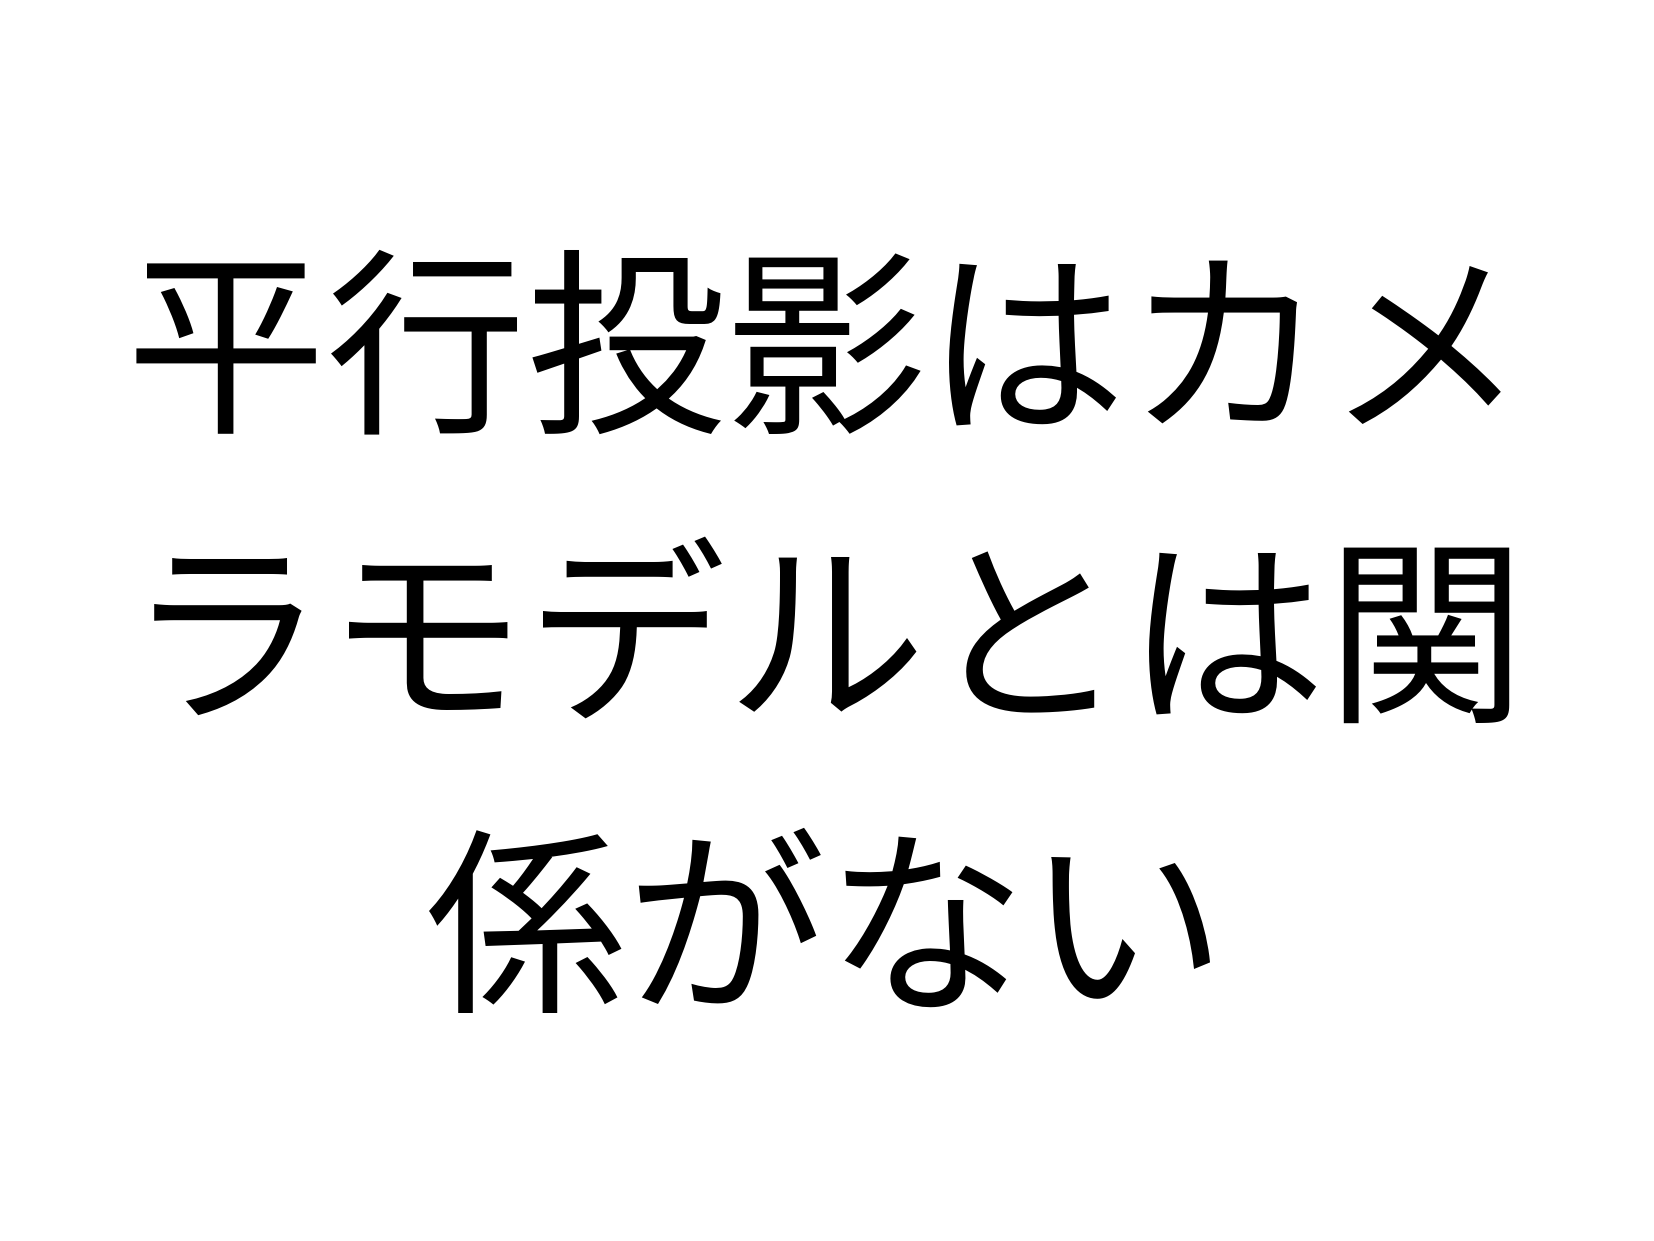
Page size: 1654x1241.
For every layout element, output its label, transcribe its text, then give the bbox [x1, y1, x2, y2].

title 平行投影はカメラモデルとは関係がない [82, 170, 1571, 1071]
